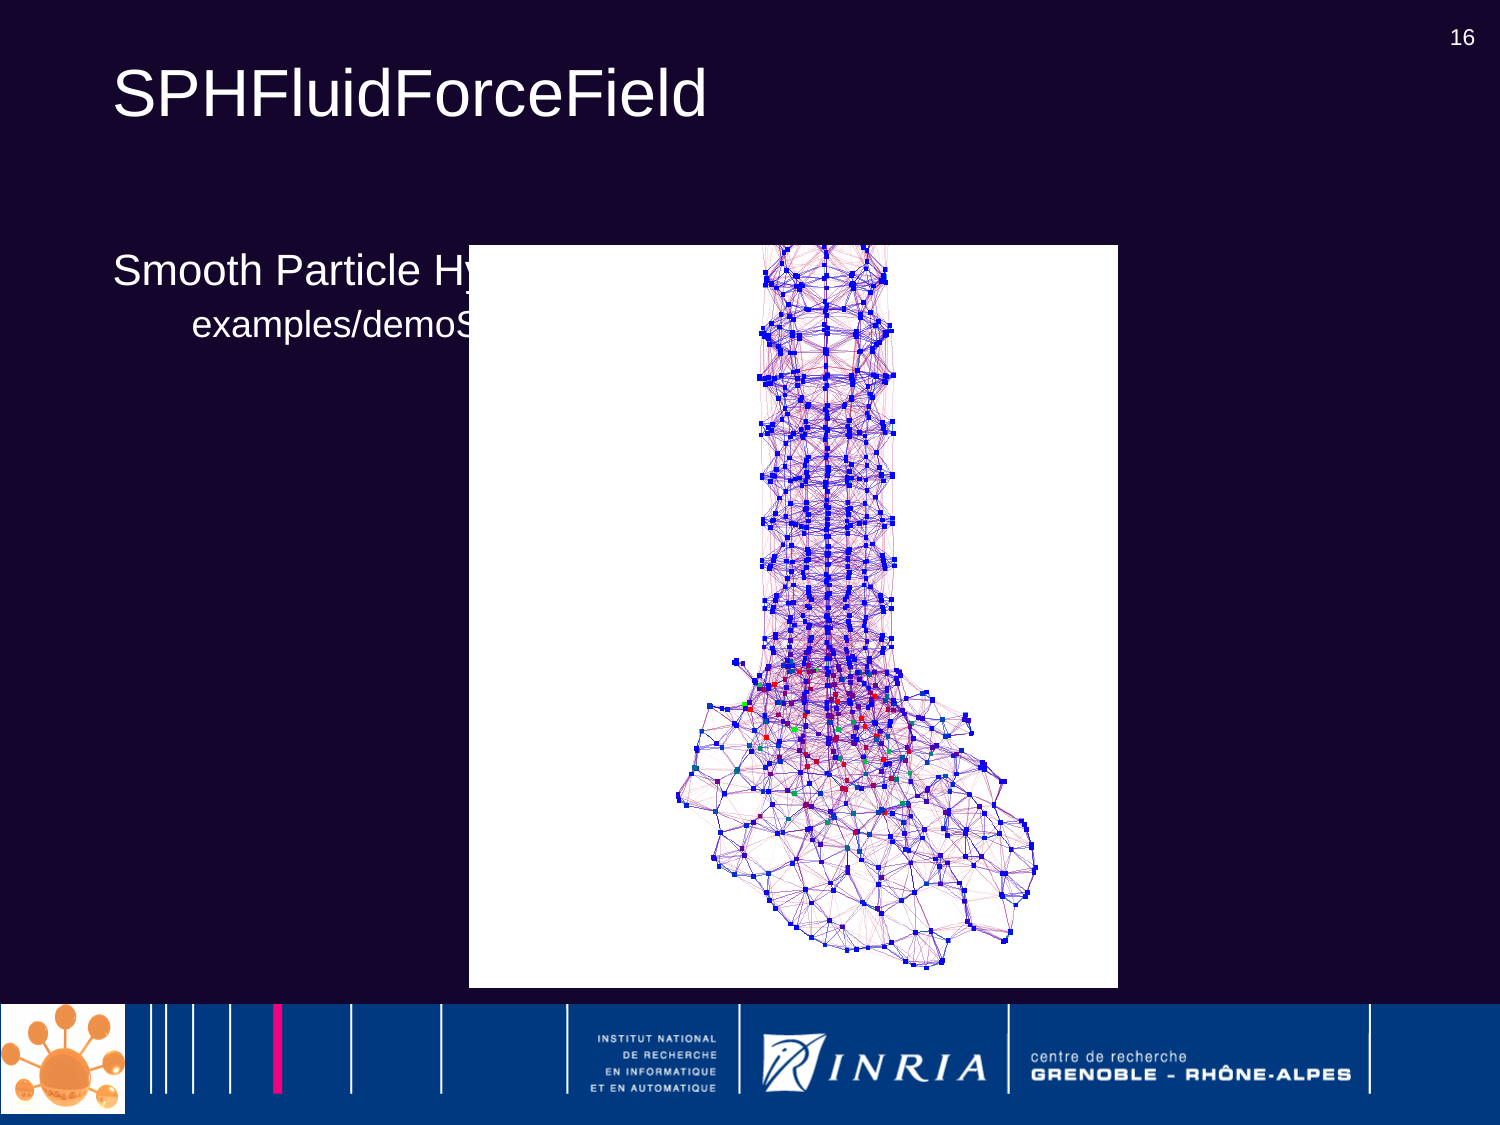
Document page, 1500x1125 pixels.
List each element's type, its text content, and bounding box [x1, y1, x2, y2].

picture [422, 245, 1468, 988]
title SPHFluidForceField [112, 7, 1474, 181]
picture [0, 1004, 1500, 1125]
list Smooth Particle Hydrodynamics examples/demoSPHFluid.scn [112, 245, 422, 973]
